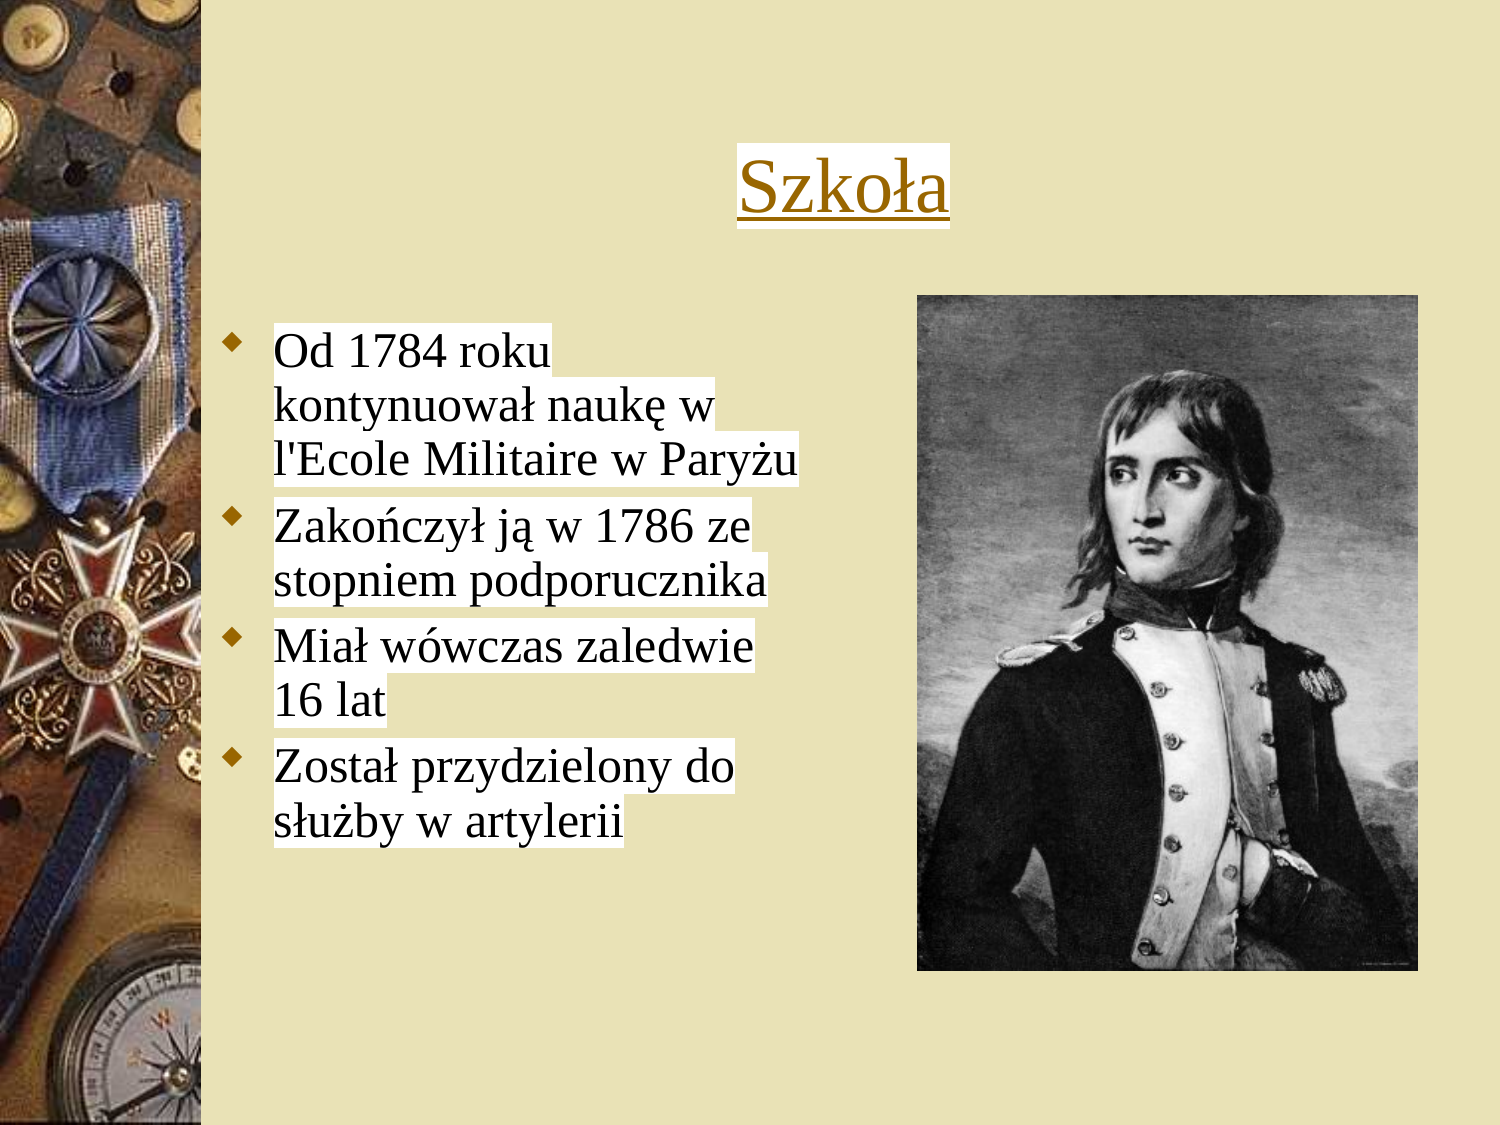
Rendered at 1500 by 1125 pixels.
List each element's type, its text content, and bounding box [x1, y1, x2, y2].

picture [0, 0, 201, 1125]
picture [917, 295, 1418, 971]
list Od 1784 roku kontynuował naukę w l'Ecole Militaire w Paryżu Zakończył ją w 1786 ze stopniem podporucznika Miał wówczas zaledwie 16 lat Został przydzielony do służby w artylerii [202, 317, 815, 993]
title Szkoła [224, 87, 1463, 275]
